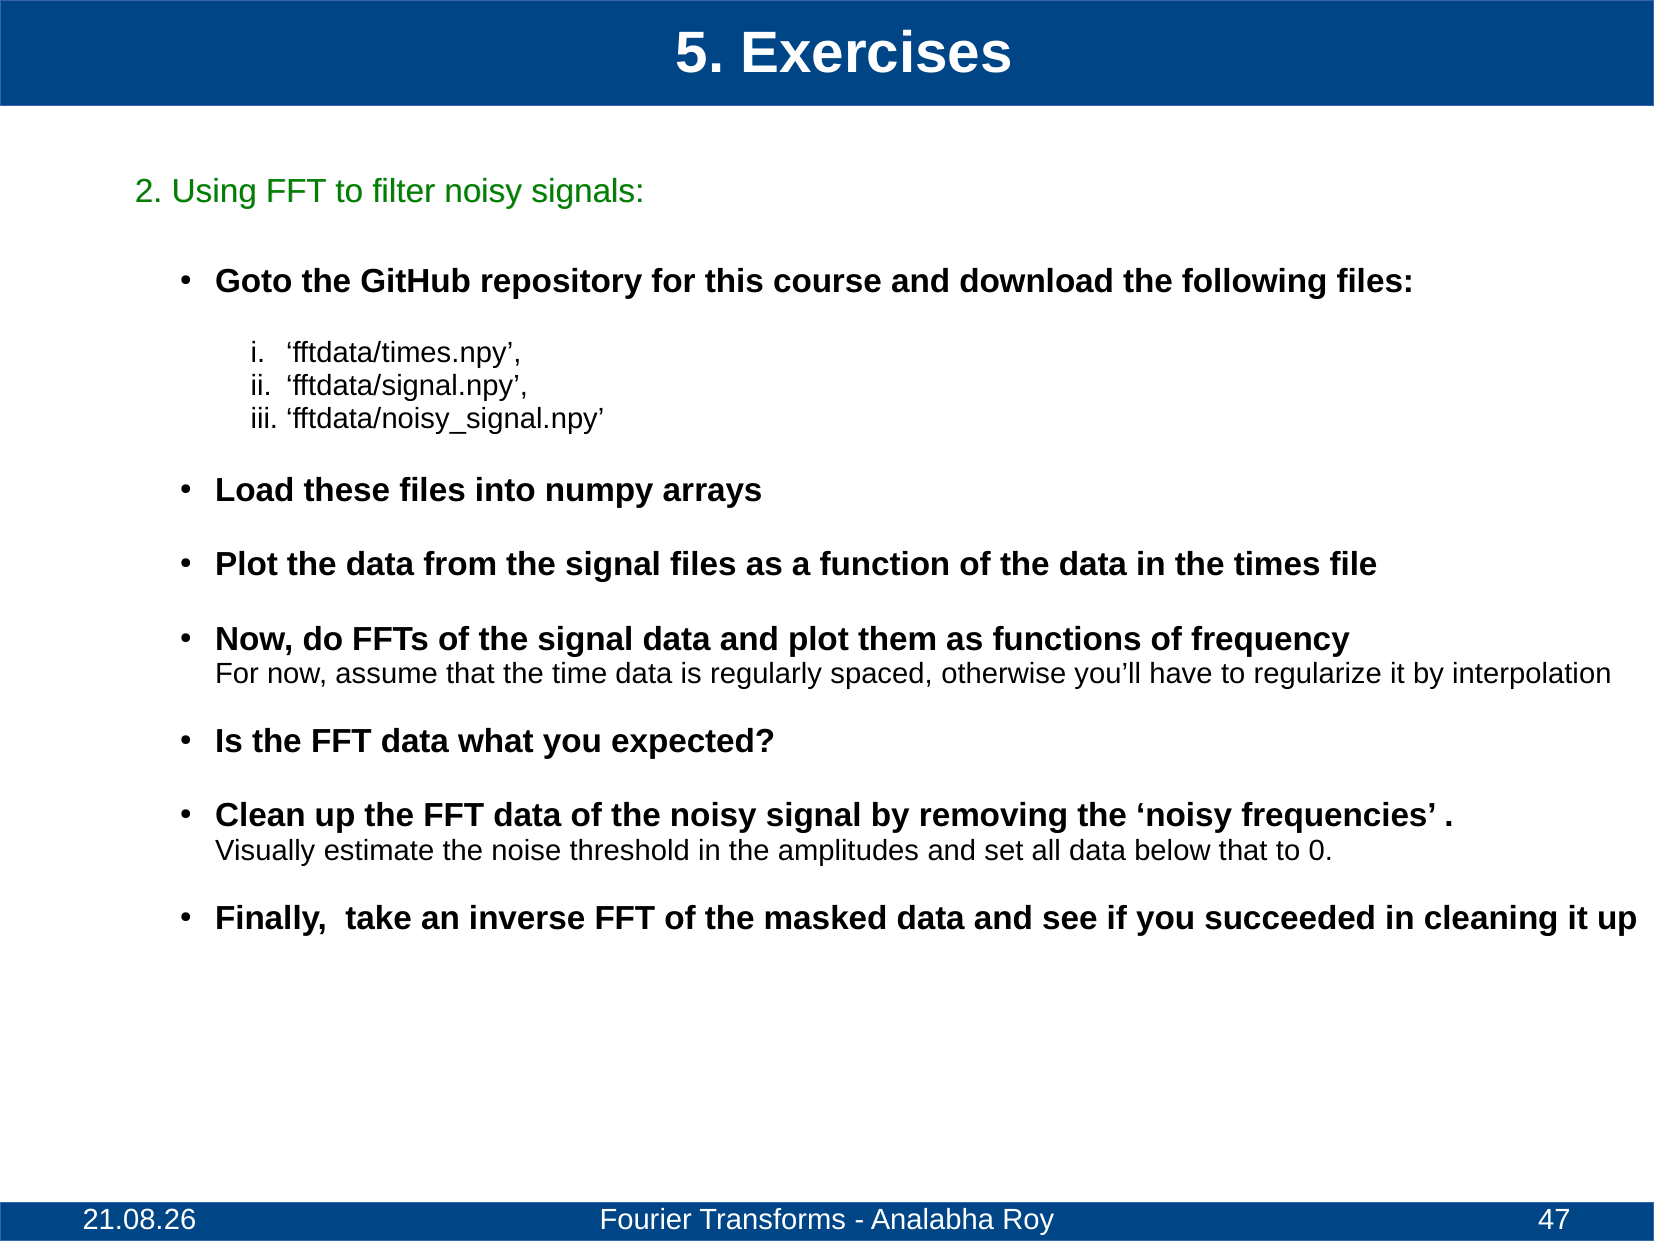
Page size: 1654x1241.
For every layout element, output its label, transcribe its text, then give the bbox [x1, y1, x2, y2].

title 5. Exercises [0, 0, 1654, 106]
text_box 2. Using FFT to filter noisy signals: [120, 165, 951, 218]
text_box Goto the GitHub repository for this course and download the following files: ‘fftdata/times.npy’, ‘fftdata/signal.npy’, ‘fftdata/noisy_signal.npy’ Load these files into numpy arrays Plot the data from the signal files as a function of the data in the times file Now, do FFTs of the signal data and plot them as functions of frequency For now, assume that the time data is regularly spaced, otherwise you’ll have to regularize it by interpolation Is the FFT data what you expected? Clean up the FFT data of the noisy signal by removing the ‘noisy frequencies’ . Visually estimate the noise threshold in the amplitudes and set all data below that to 0. Finally, take an inverse FFT of the masked data and see if you succeeded in cleaning it up [165, 255, 1654, 987]
